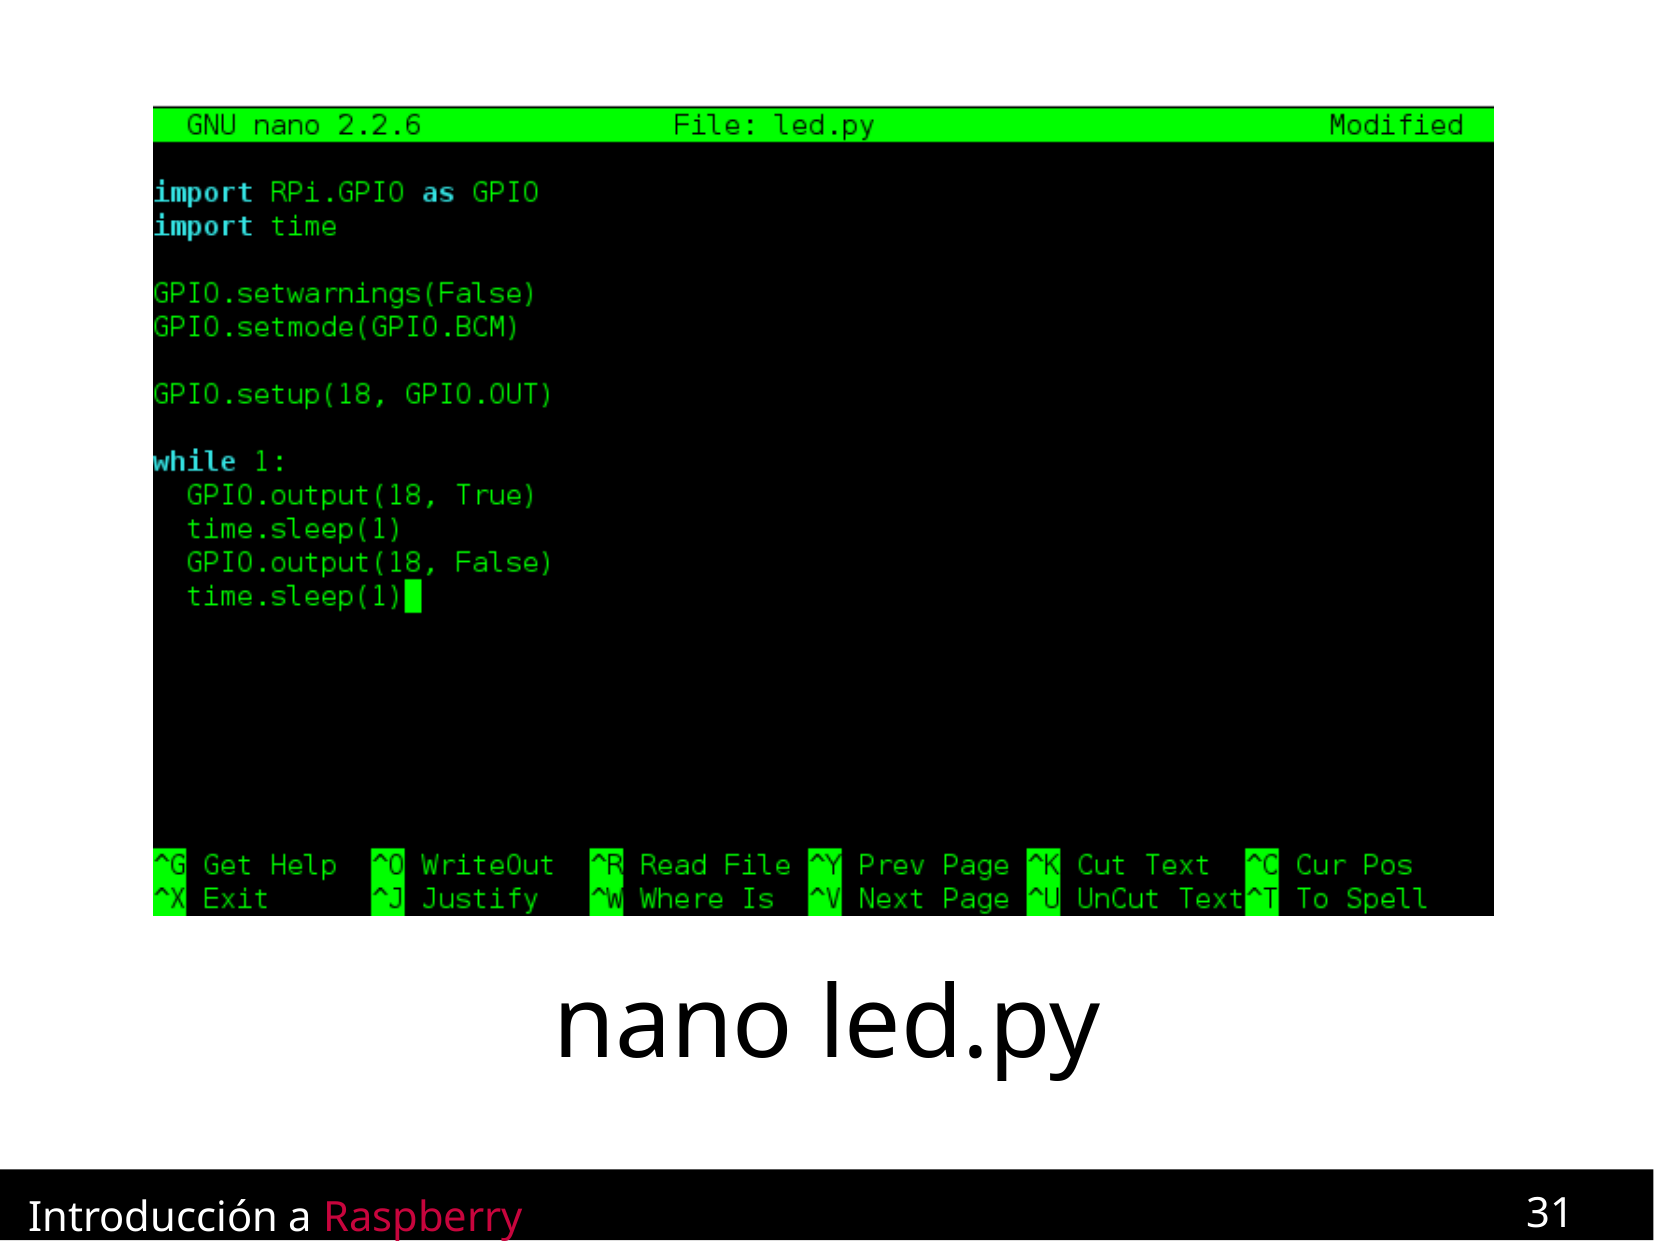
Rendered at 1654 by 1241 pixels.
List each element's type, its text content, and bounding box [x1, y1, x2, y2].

text_box <number> [1521, 1175, 1654, 1241]
picture [153, 105, 1494, 916]
title nano led.py [82, 915, 1572, 1123]
text_box Introducción a Raspberry Pi [13, 1179, 556, 1241]
text_box [0, 0, 1654, 1241]
